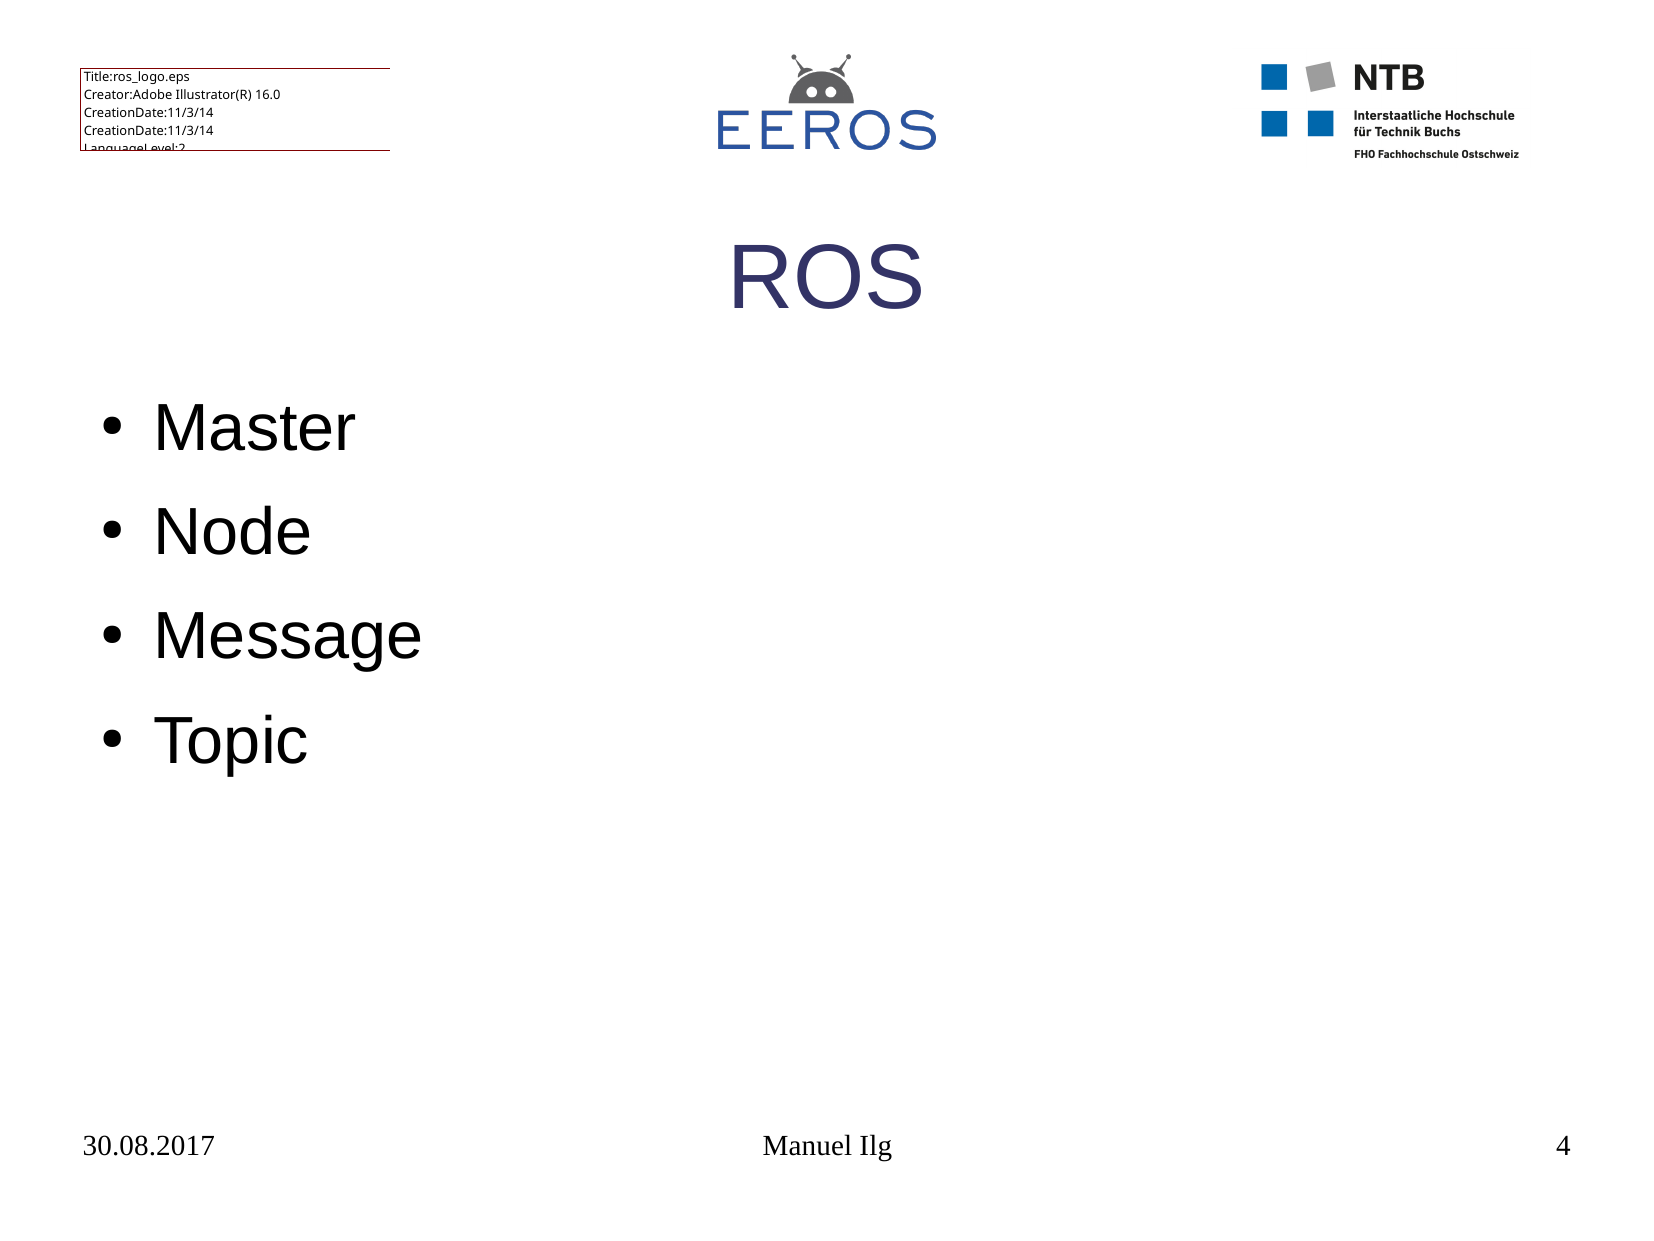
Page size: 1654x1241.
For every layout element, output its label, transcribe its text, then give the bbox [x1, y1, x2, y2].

picture [1232, 48, 1531, 168]
list Master Node Message Topic [82, 390, 1571, 1010]
picture [718, 54, 936, 150]
title ROS [82, 173, 1571, 381]
